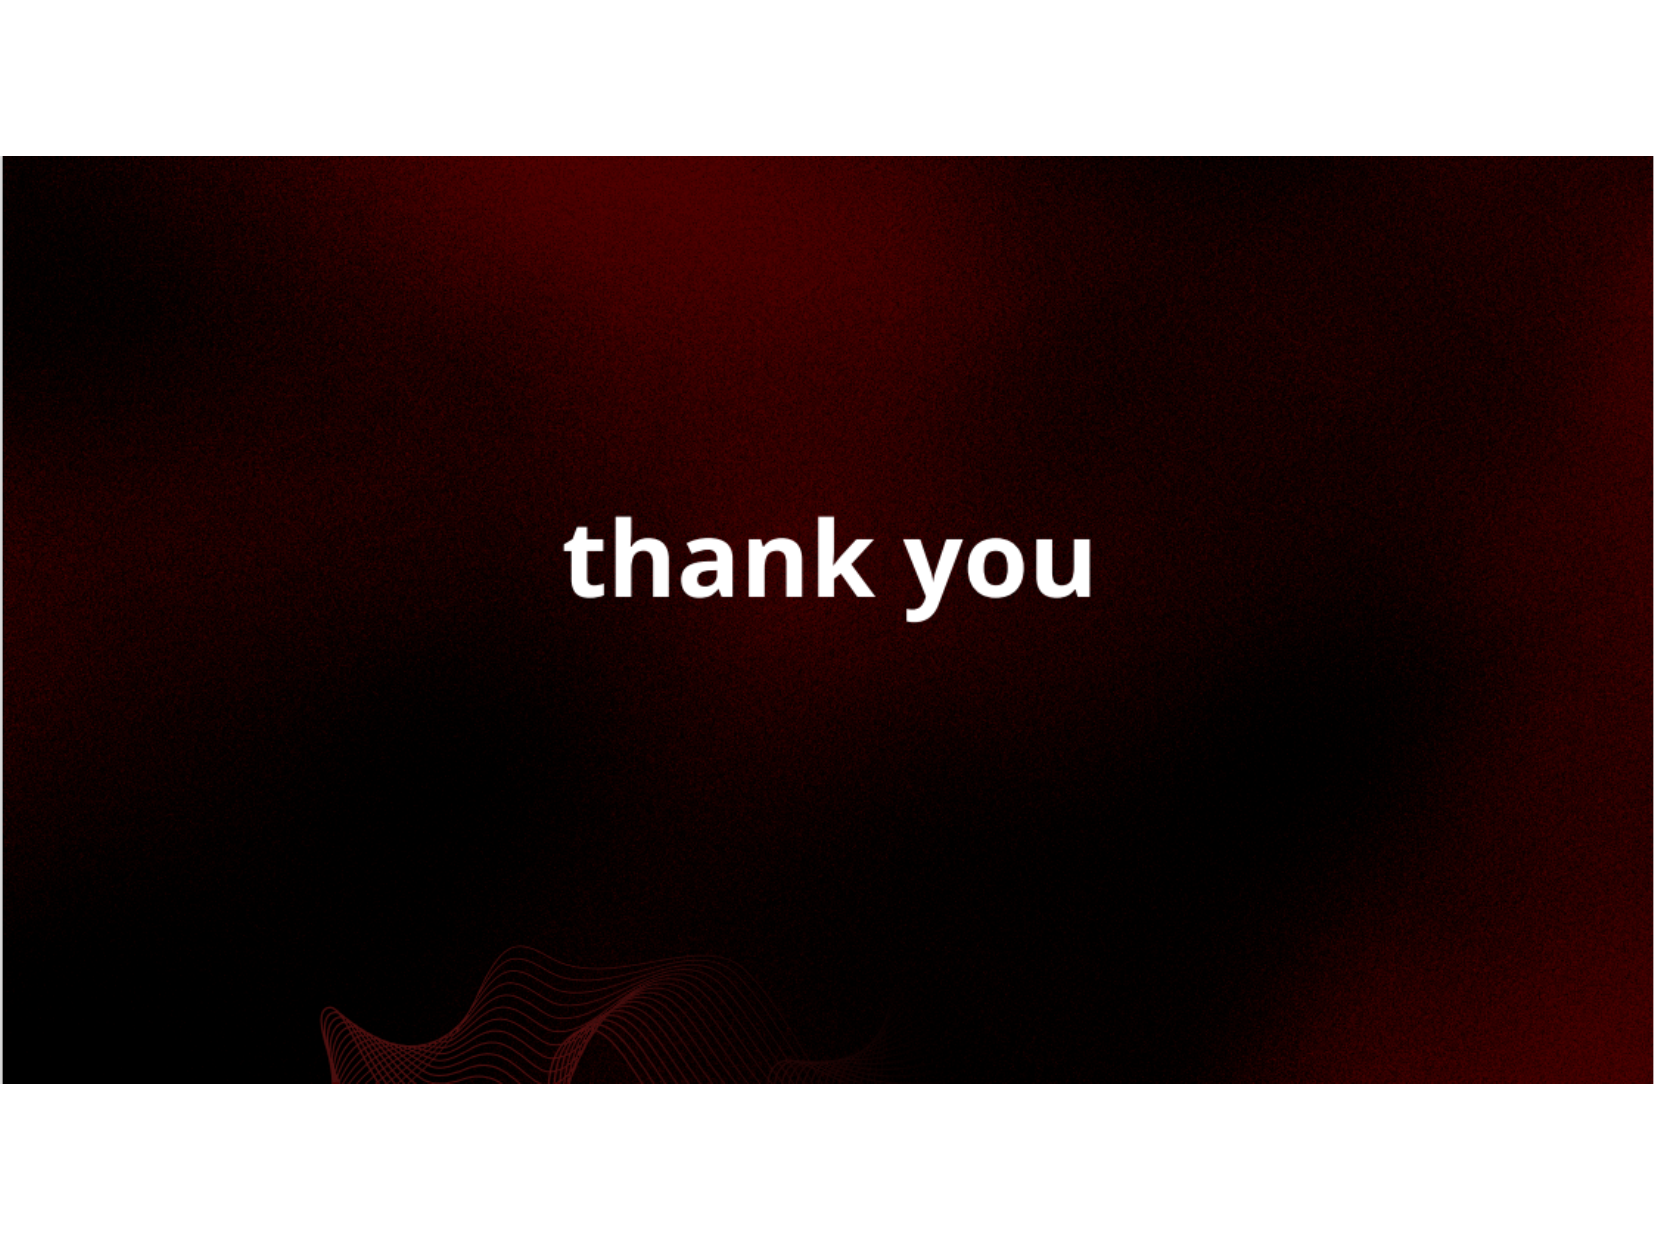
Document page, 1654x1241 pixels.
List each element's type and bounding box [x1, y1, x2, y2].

picture [0, 156, 1654, 1084]
